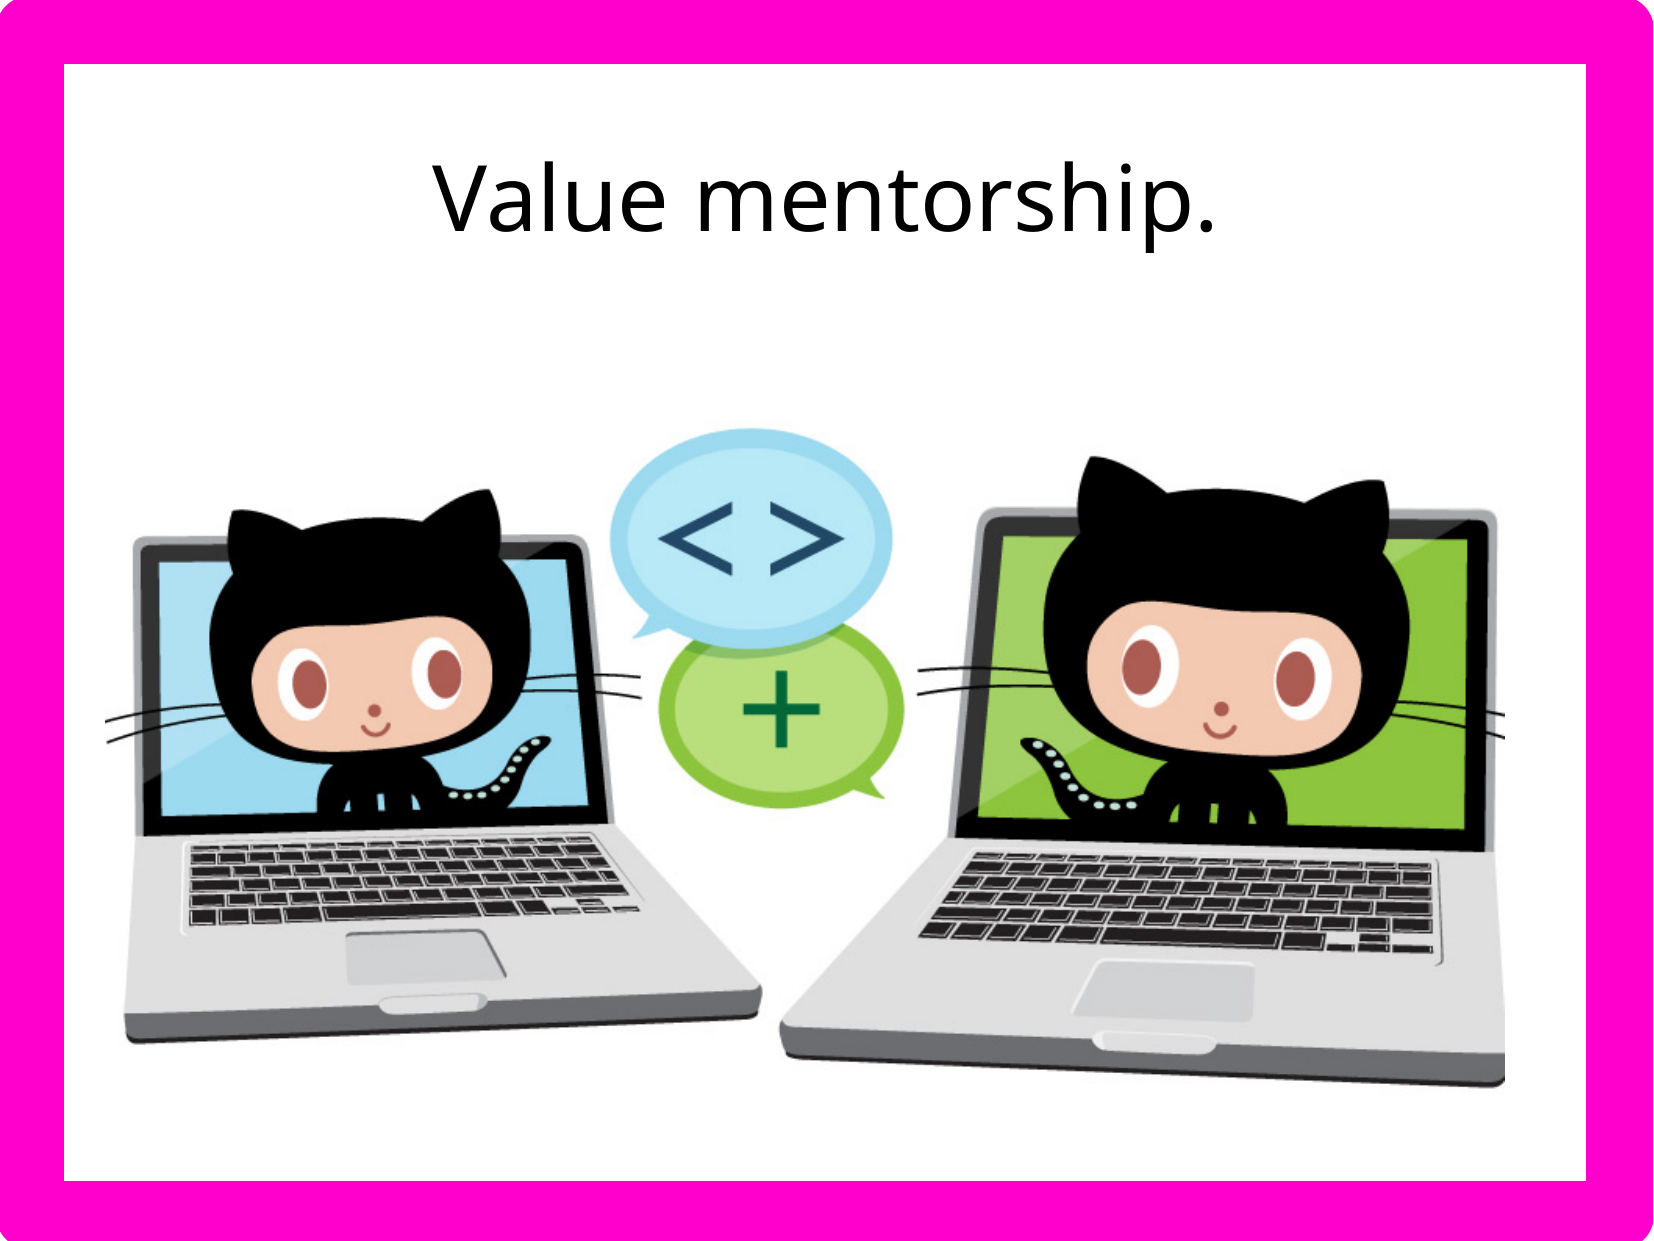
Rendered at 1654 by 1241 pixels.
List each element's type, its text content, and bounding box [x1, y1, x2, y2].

title Value mentorship. [82, 92, 1571, 301]
picture [105, 314, 1505, 1181]
